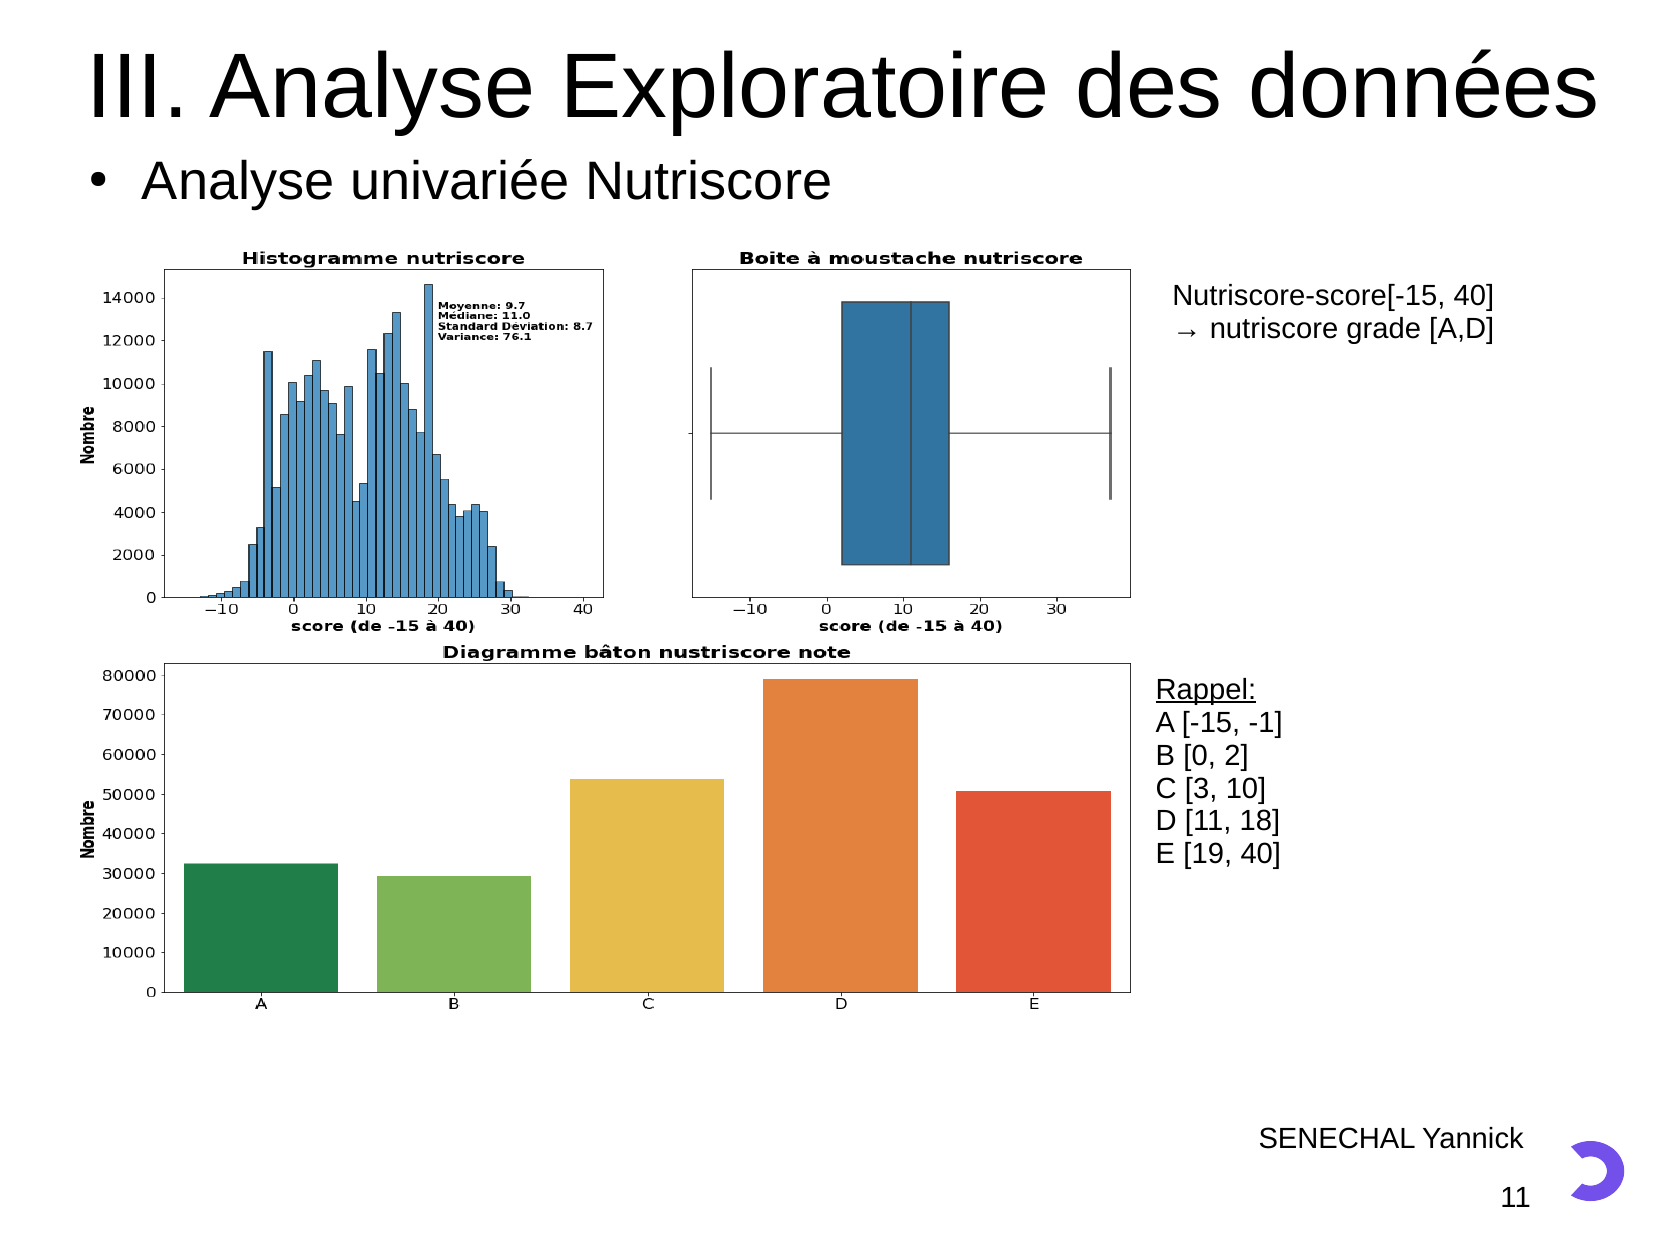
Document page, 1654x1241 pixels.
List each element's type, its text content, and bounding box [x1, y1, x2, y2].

list Analyse univariée Nutriscore [70, 150, 1560, 969]
text_box Nutriscore-score[-15, 40] → nutriscore grade [A,D] [1157, 271, 1541, 353]
text_box Rappel: A [-15, -1] B [0, 2] C [3, 10] D [11, 18] E [19, 40] [1140, 665, 1630, 934]
picture [70, 969, 1171, 1028]
title III. Analyse Exploratoire des données [47, 0, 1607, 189]
picture [1539, 1125, 1642, 1217]
